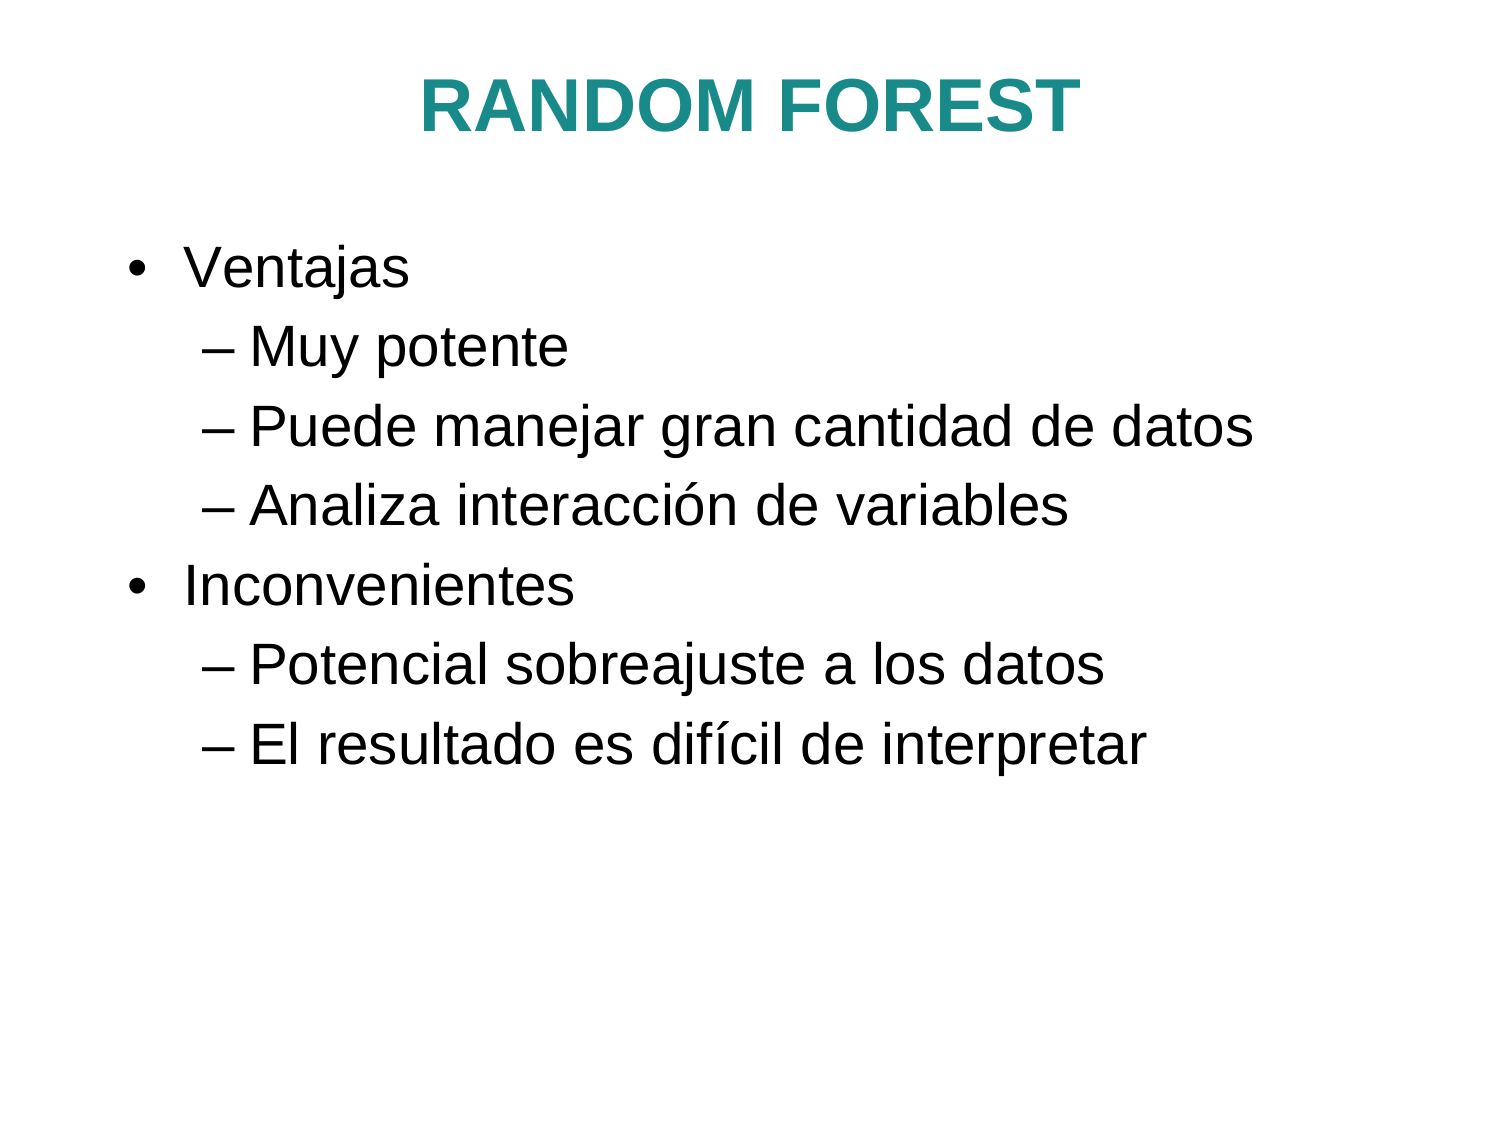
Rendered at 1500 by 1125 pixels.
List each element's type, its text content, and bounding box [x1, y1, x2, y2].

title RANDOM FOREST [41, 35, 1461, 176]
list Ventajas Muy potente Puede manejar gran cantidad de datos Analiza interacción de variables Inconvenientes Potencial sobreajuste a los datos El resultado es difícil de interpretar [112, 226, 1388, 955]
